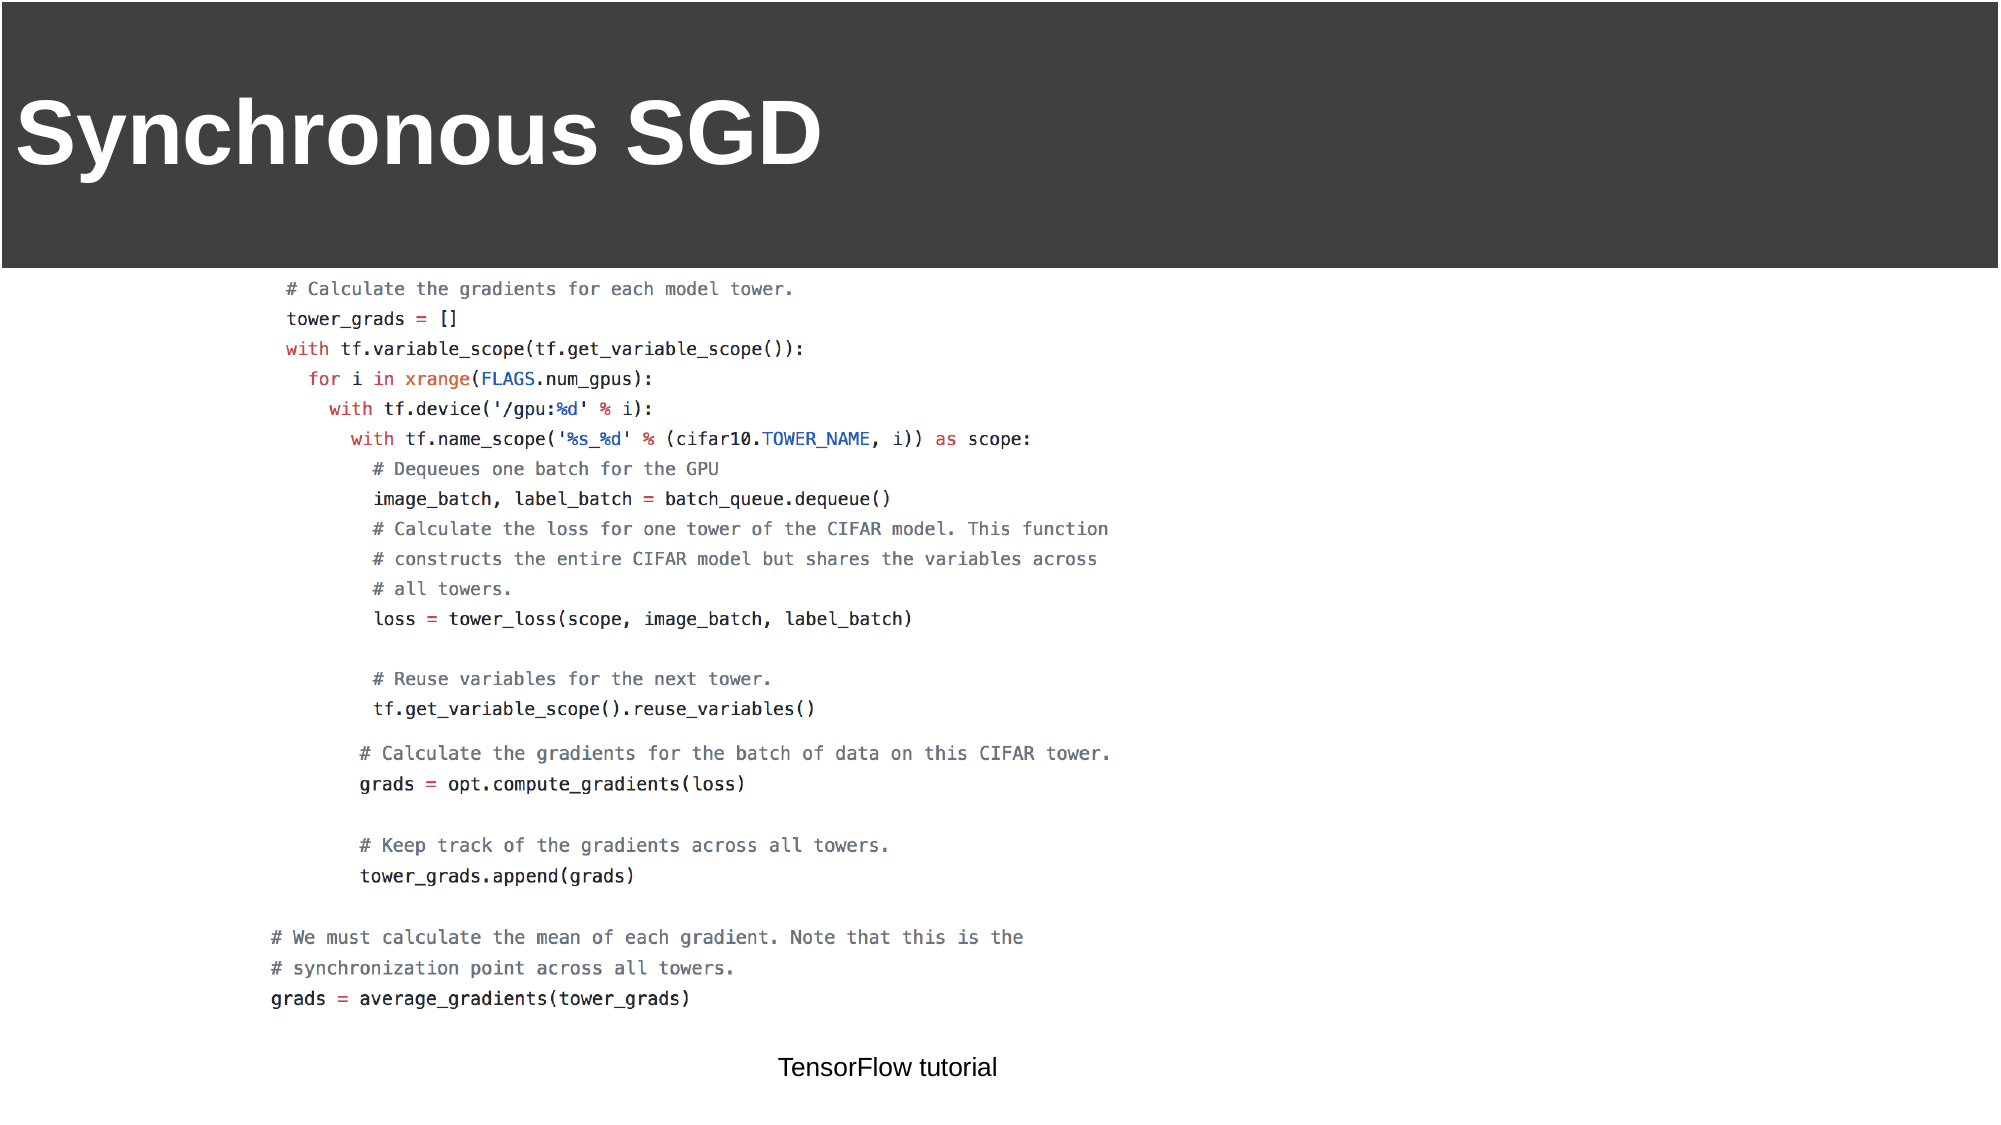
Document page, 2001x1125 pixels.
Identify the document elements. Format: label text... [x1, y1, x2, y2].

text_box TensorFlow tutorial [772, 1044, 993, 1089]
picture [249, 277, 1119, 1017]
title Synchronous SGD [0, 0, 2000, 271]
